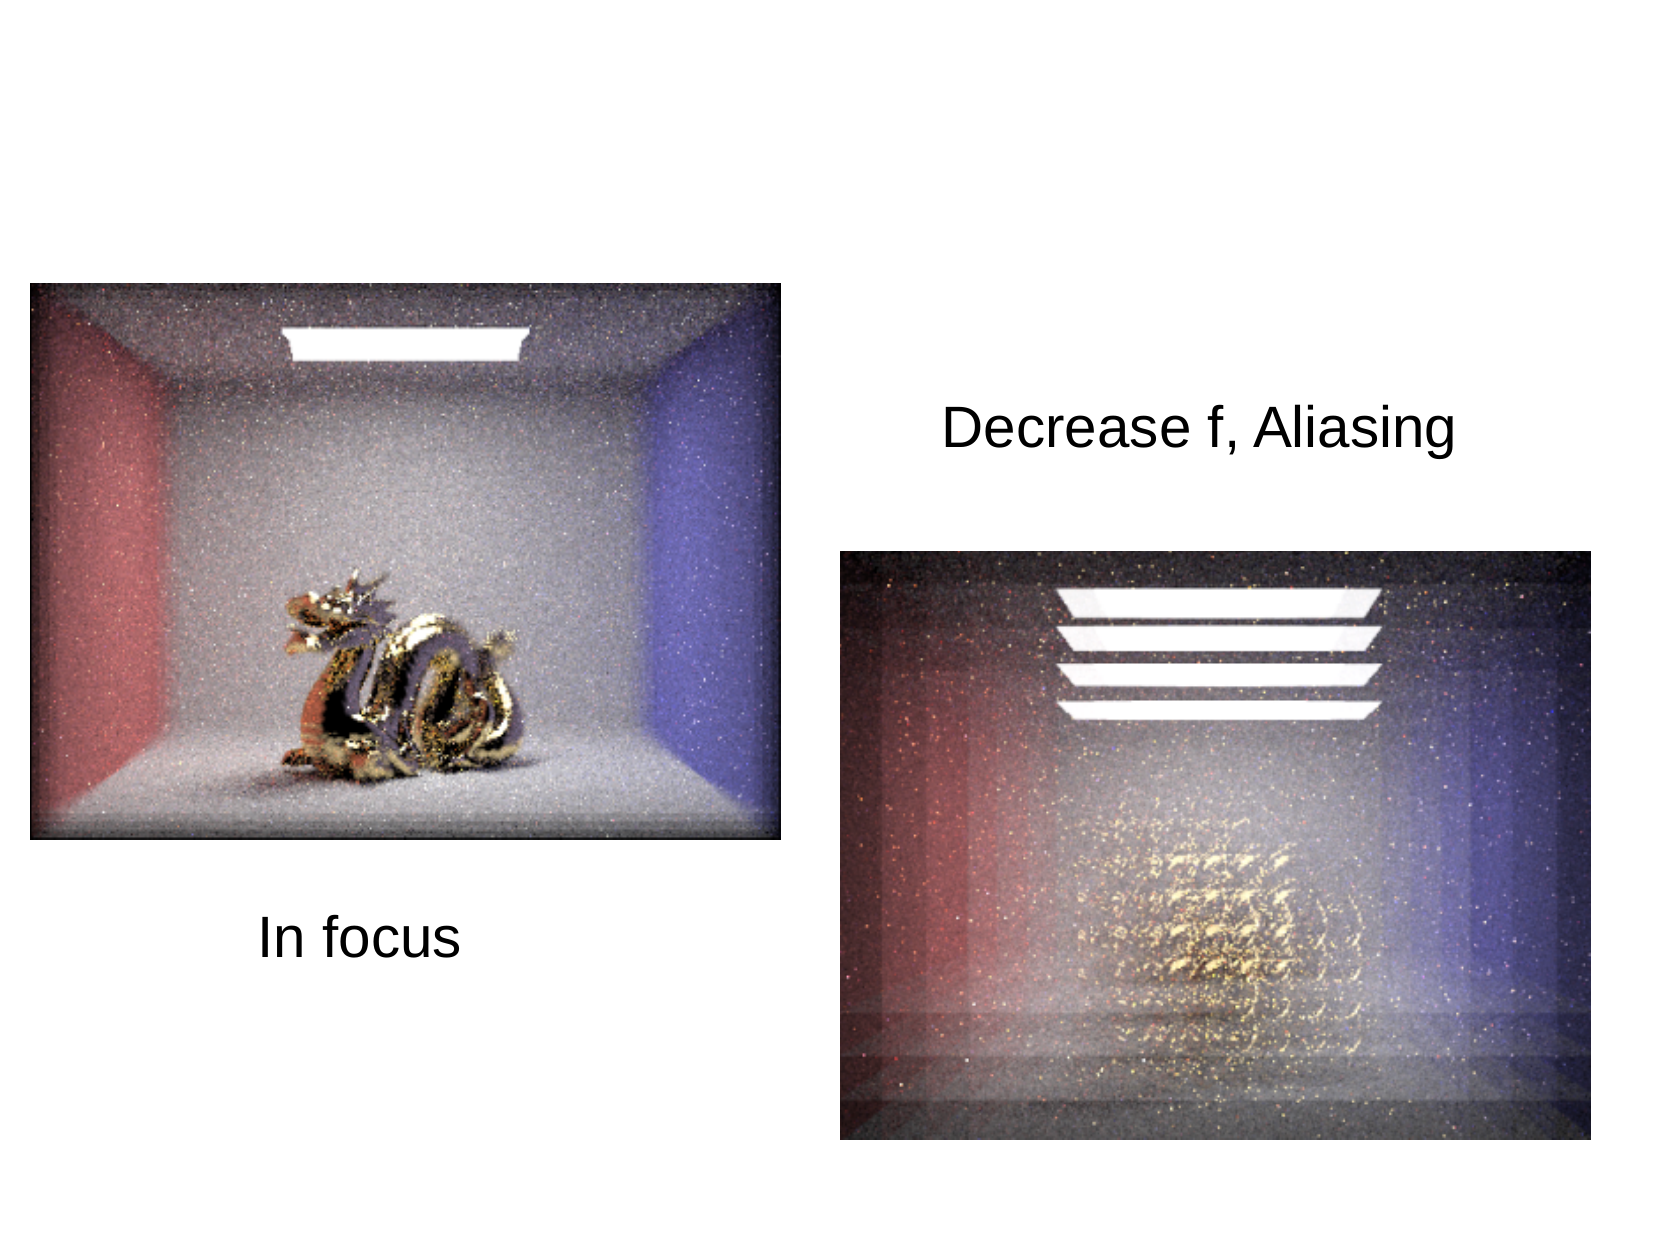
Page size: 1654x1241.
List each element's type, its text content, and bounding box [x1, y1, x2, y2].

title Decrease f, Aliasing [885, 375, 1516, 481]
title In focus [45, 885, 676, 991]
picture [30, 283, 781, 841]
picture [840, 551, 1591, 1141]
